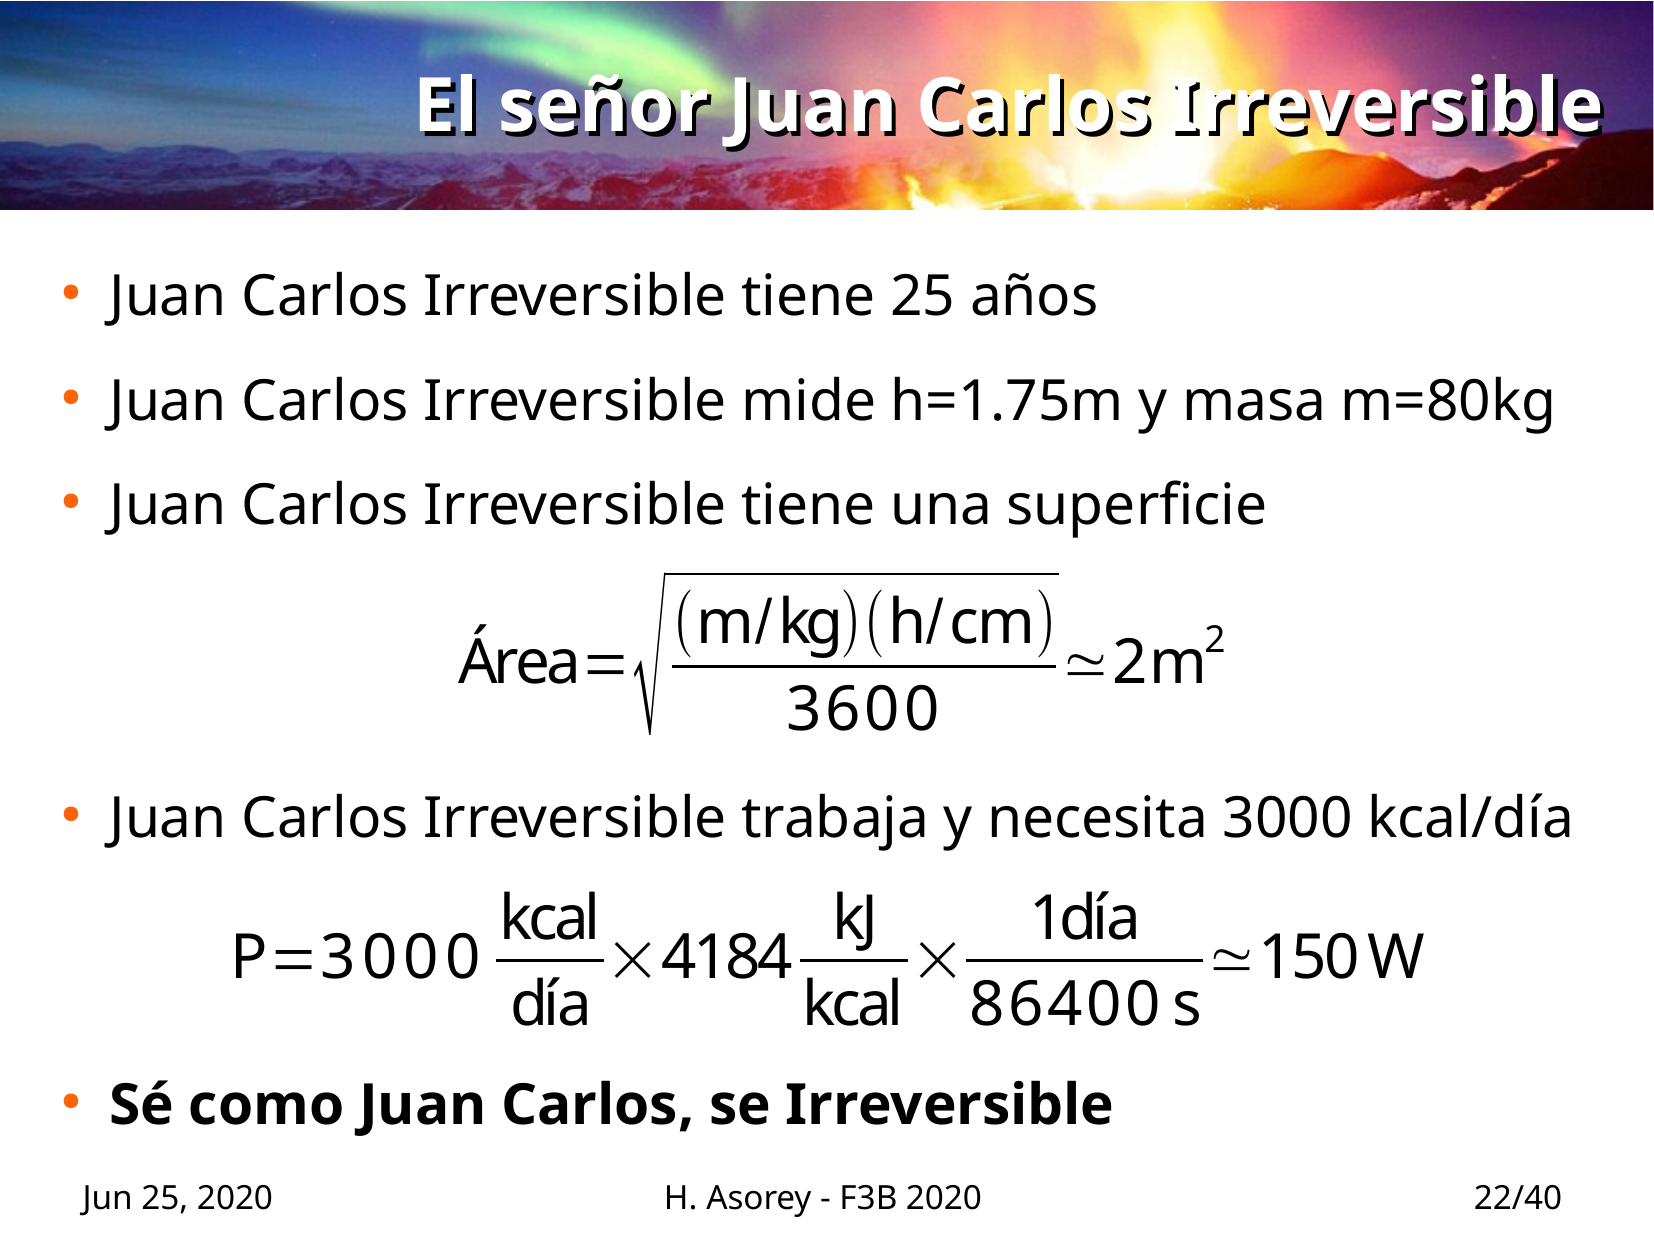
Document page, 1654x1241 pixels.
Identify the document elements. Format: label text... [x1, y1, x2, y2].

list Juan Carlos Irreversible tiene 25 años Juan Carlos Irreversible mide h=1.75m y masa m=80kg Juan Carlos Irreversible tiene una superficie Juan Carlos Irreversible trabaja y necesita 3000 kcal/día Sé como Juan Carlos, se Irreversible [45, 255, 1606, 1156]
picture [0, 1, 1654, 210]
title El señor Juan Carlos Irreversible [45, 15, 1606, 191]
chart [449, 570, 1231, 747]
chart [224, 880, 1437, 1041]
